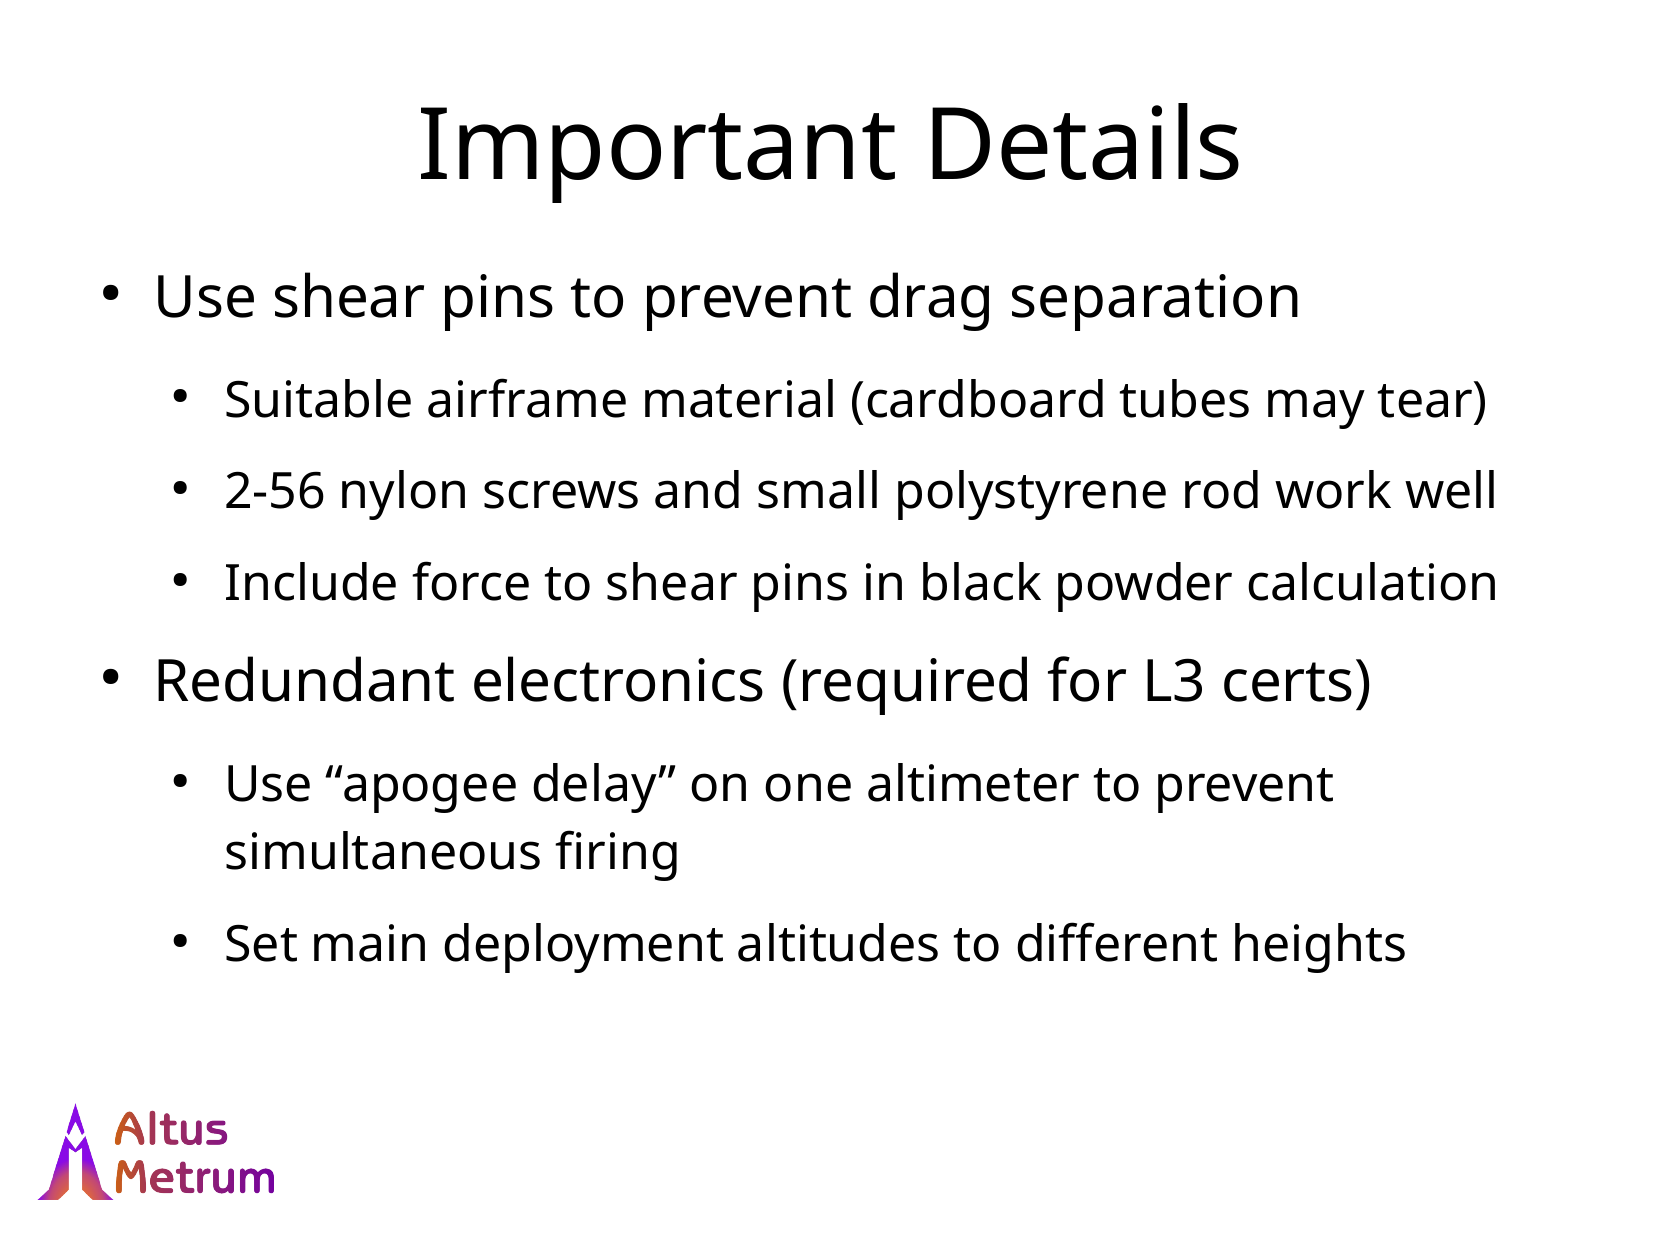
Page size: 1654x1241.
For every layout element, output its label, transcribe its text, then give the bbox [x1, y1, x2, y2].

list Use shear pins to prevent drag separation Suitable airframe material (cardboard tubes may tear) 2-56 nylon screws and small polystyrene rod work well Include force to shear pins in black powder calculation Redundant electronics (required for L3 certs) Use “apogee delay” on one altimeter to prevent simultaneous firing Set main deployment altitudes to different heights [82, 254, 1571, 1059]
picture [37, 1103, 274, 1200]
title Important Details [86, 55, 1576, 226]
